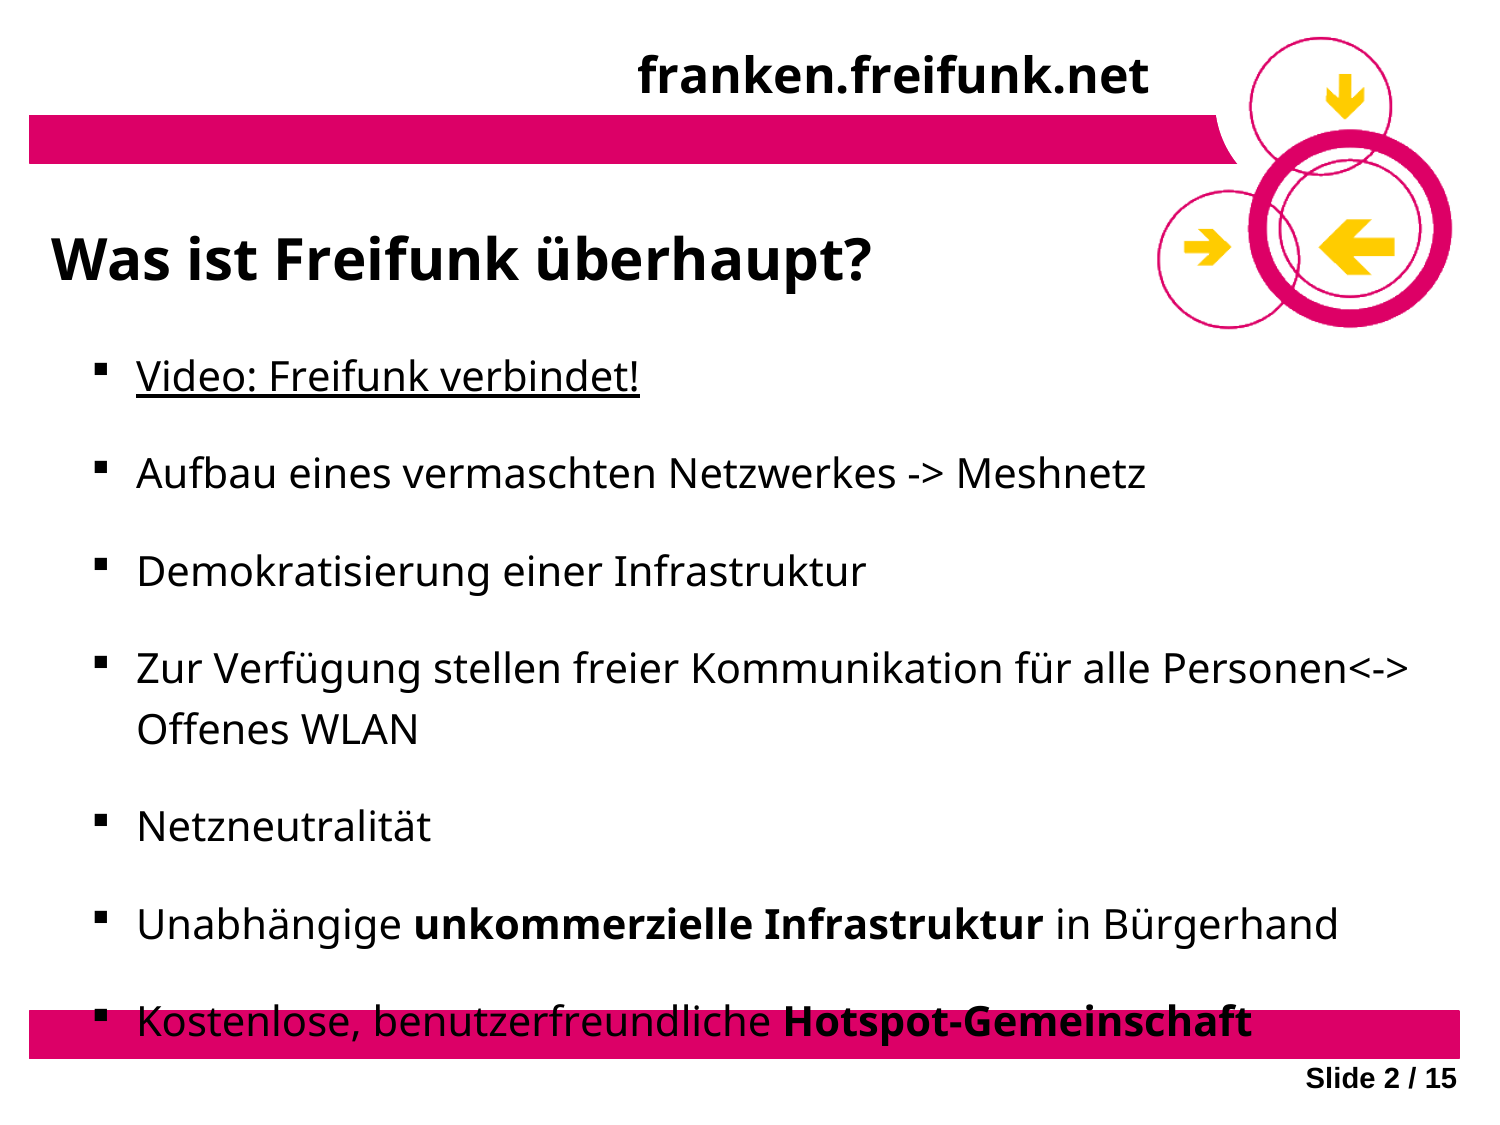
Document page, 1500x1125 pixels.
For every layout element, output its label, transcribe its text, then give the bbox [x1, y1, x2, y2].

text_box Video: Freifunk verbindet! Aufbau eines vermaschten Netzwerkes -> Meshnetz Demokratisierung einer Infrastruktur Zur Verfügung stellen freier Kommunikation für alle Personen<-> Offenes WLAN Netzneutralität Unabhängige unkommerzielle Infrastruktur in Bürgerhand Kostenlose, benutzerfreundliche Hotspot-Gemeinschaft [61, 342, 1465, 1029]
text_box Was ist Freifunk überhaupt? [51, 212, 1123, 292]
picture [1150, 32, 1461, 332]
